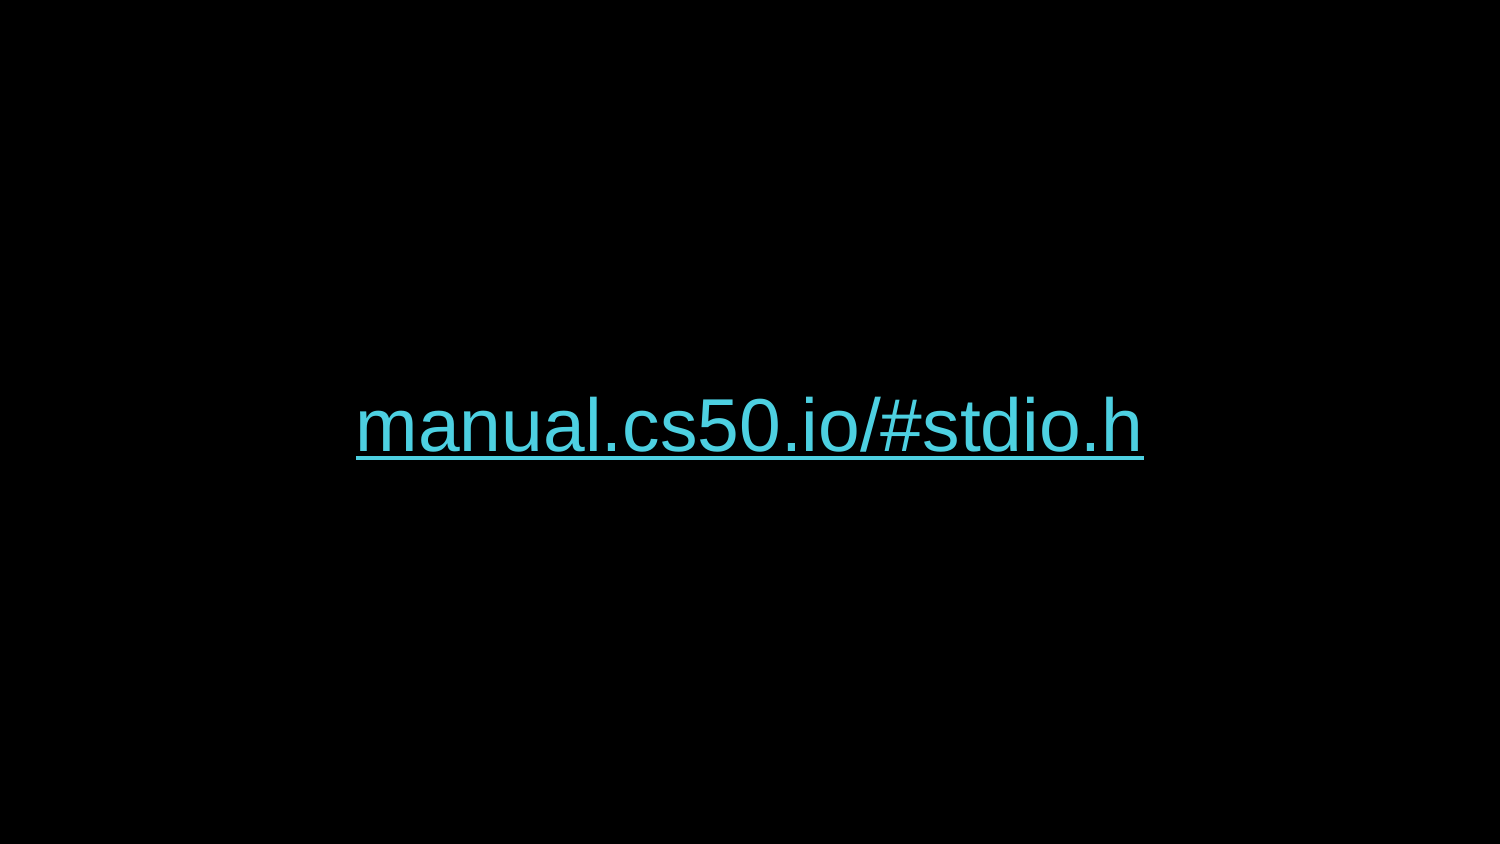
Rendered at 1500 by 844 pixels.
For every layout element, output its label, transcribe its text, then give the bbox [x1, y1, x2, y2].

title manual.cs50.io/#stdio.h [51, 352, 1449, 491]
